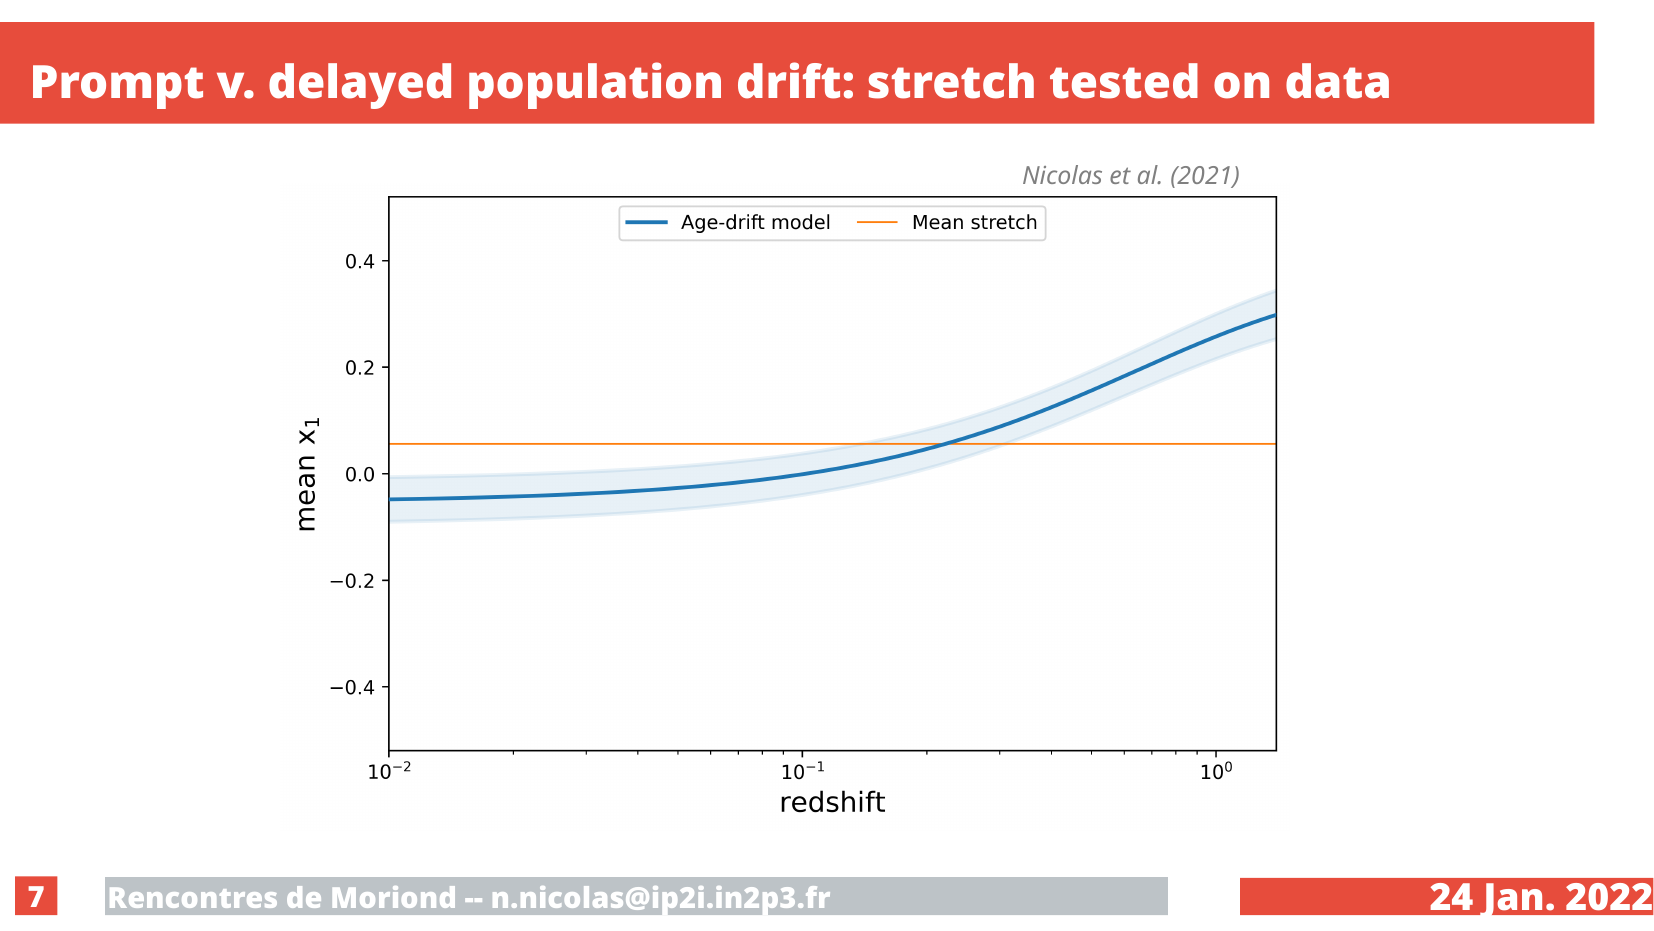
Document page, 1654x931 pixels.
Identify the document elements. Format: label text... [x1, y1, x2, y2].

text_box Nicolas et al. (2021) [1007, 150, 1291, 195]
title Prompt v. delayed population drift: stretch tested on data [29, 44, 1565, 113]
picture [280, 183, 1290, 831]
